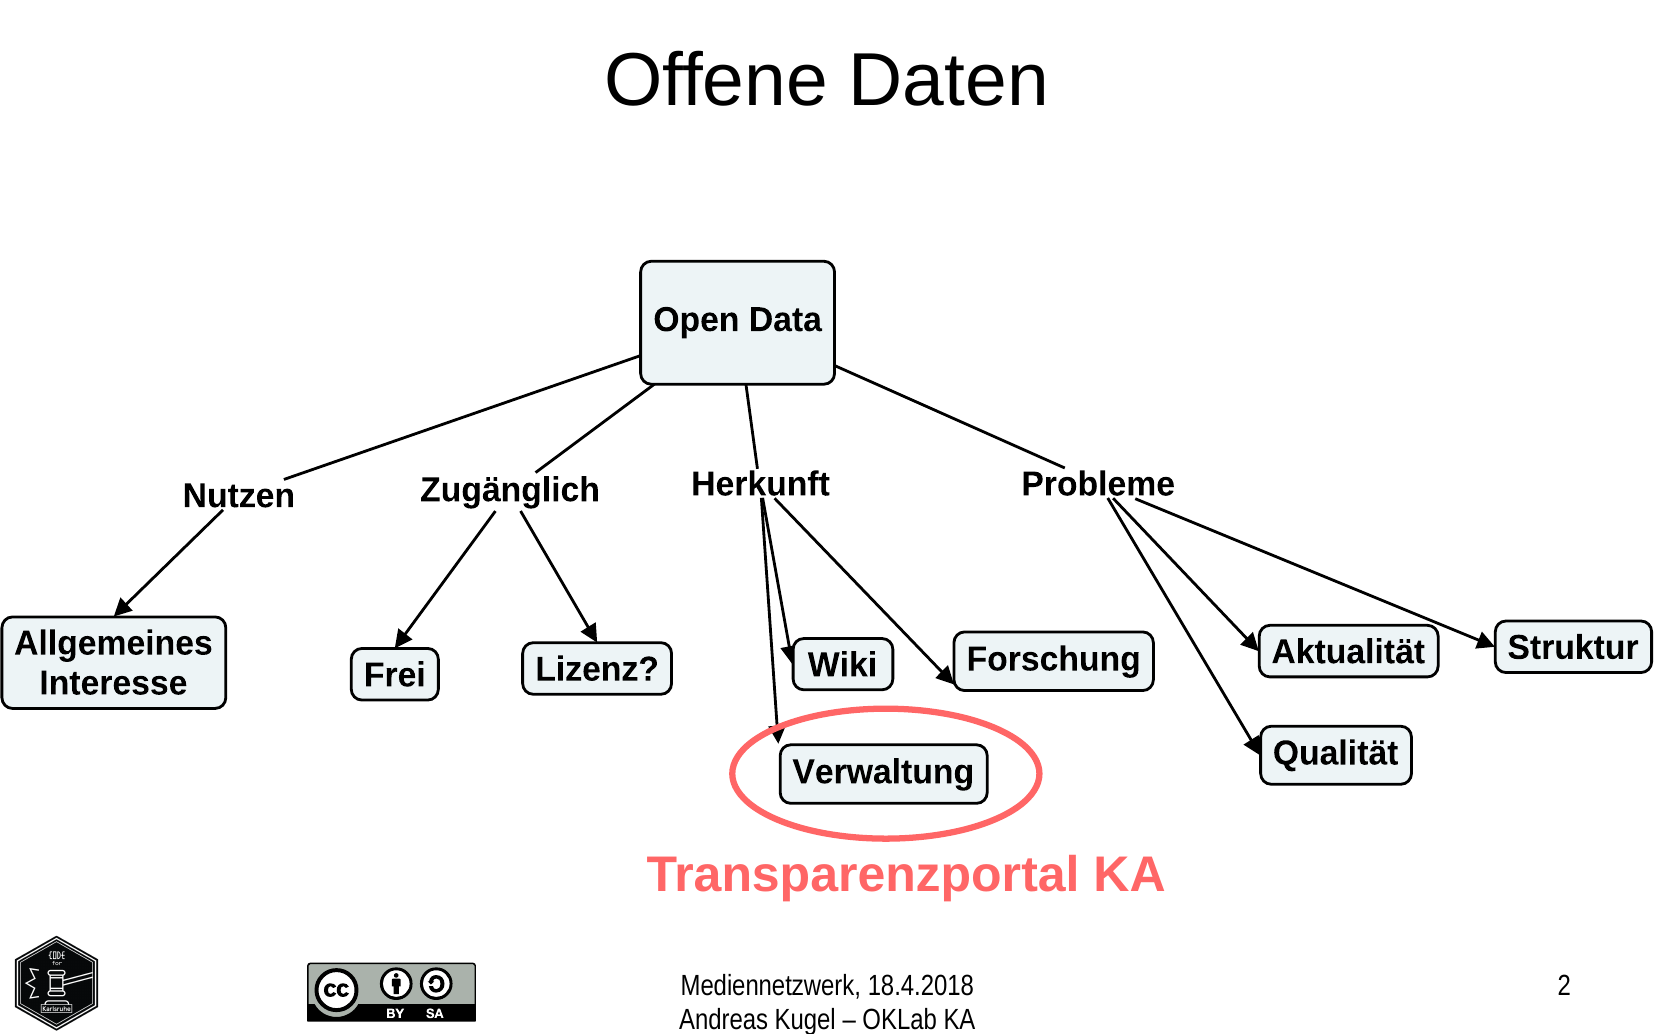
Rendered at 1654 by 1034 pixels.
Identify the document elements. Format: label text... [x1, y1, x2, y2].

title Offene Daten [82, 17, 1571, 142]
picture [0, 259, 1654, 808]
picture [6, 933, 107, 1033]
text_box Transparenzportal KA [631, 838, 1182, 901]
picture [736, 712, 1036, 808]
